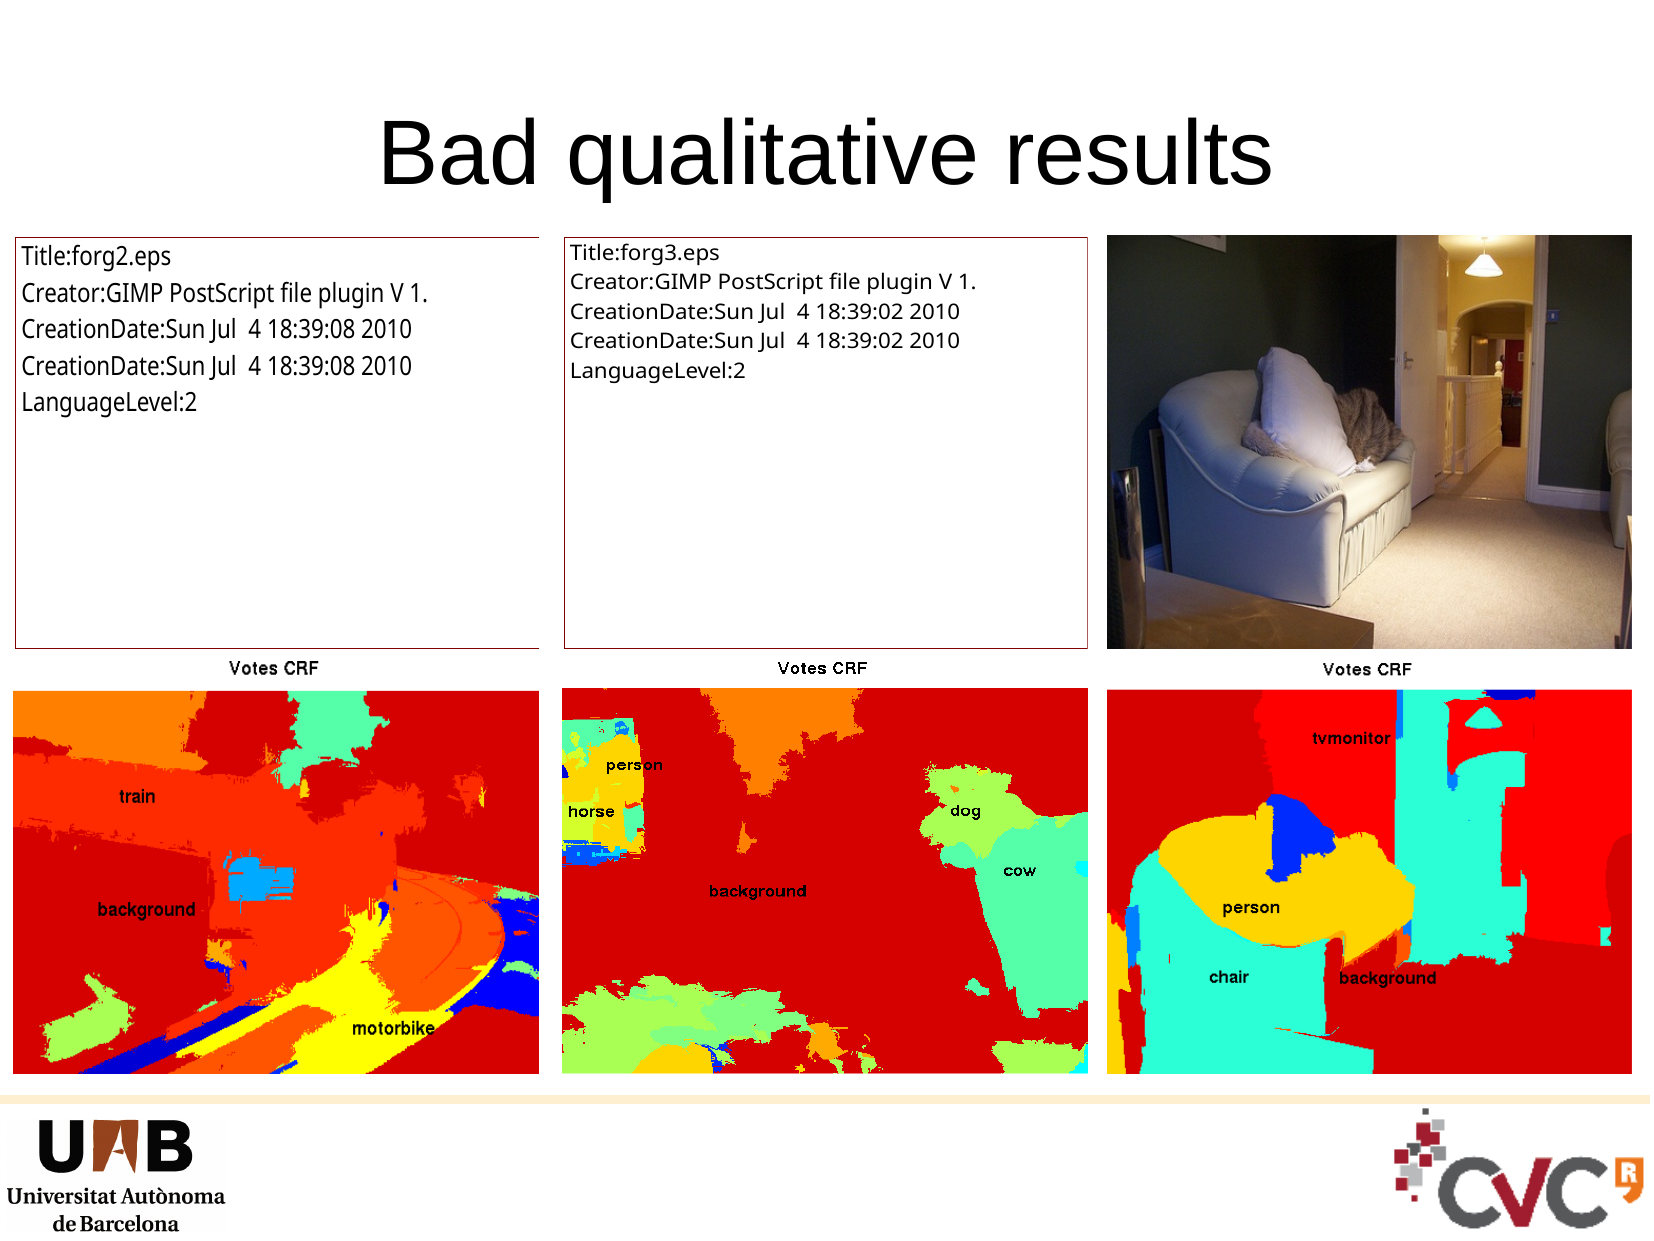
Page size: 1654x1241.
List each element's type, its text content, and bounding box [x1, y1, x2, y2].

picture [7, 1119, 226, 1232]
picture [13, 235, 539, 649]
picture [562, 235, 1088, 649]
picture [1393, 1107, 1650, 1235]
picture [1107, 235, 1633, 649]
picture [1107, 661, 1633, 1074]
picture [562, 661, 1088, 1074]
picture [13, 661, 539, 1074]
title Bad qualitative results [82, 56, 1571, 250]
